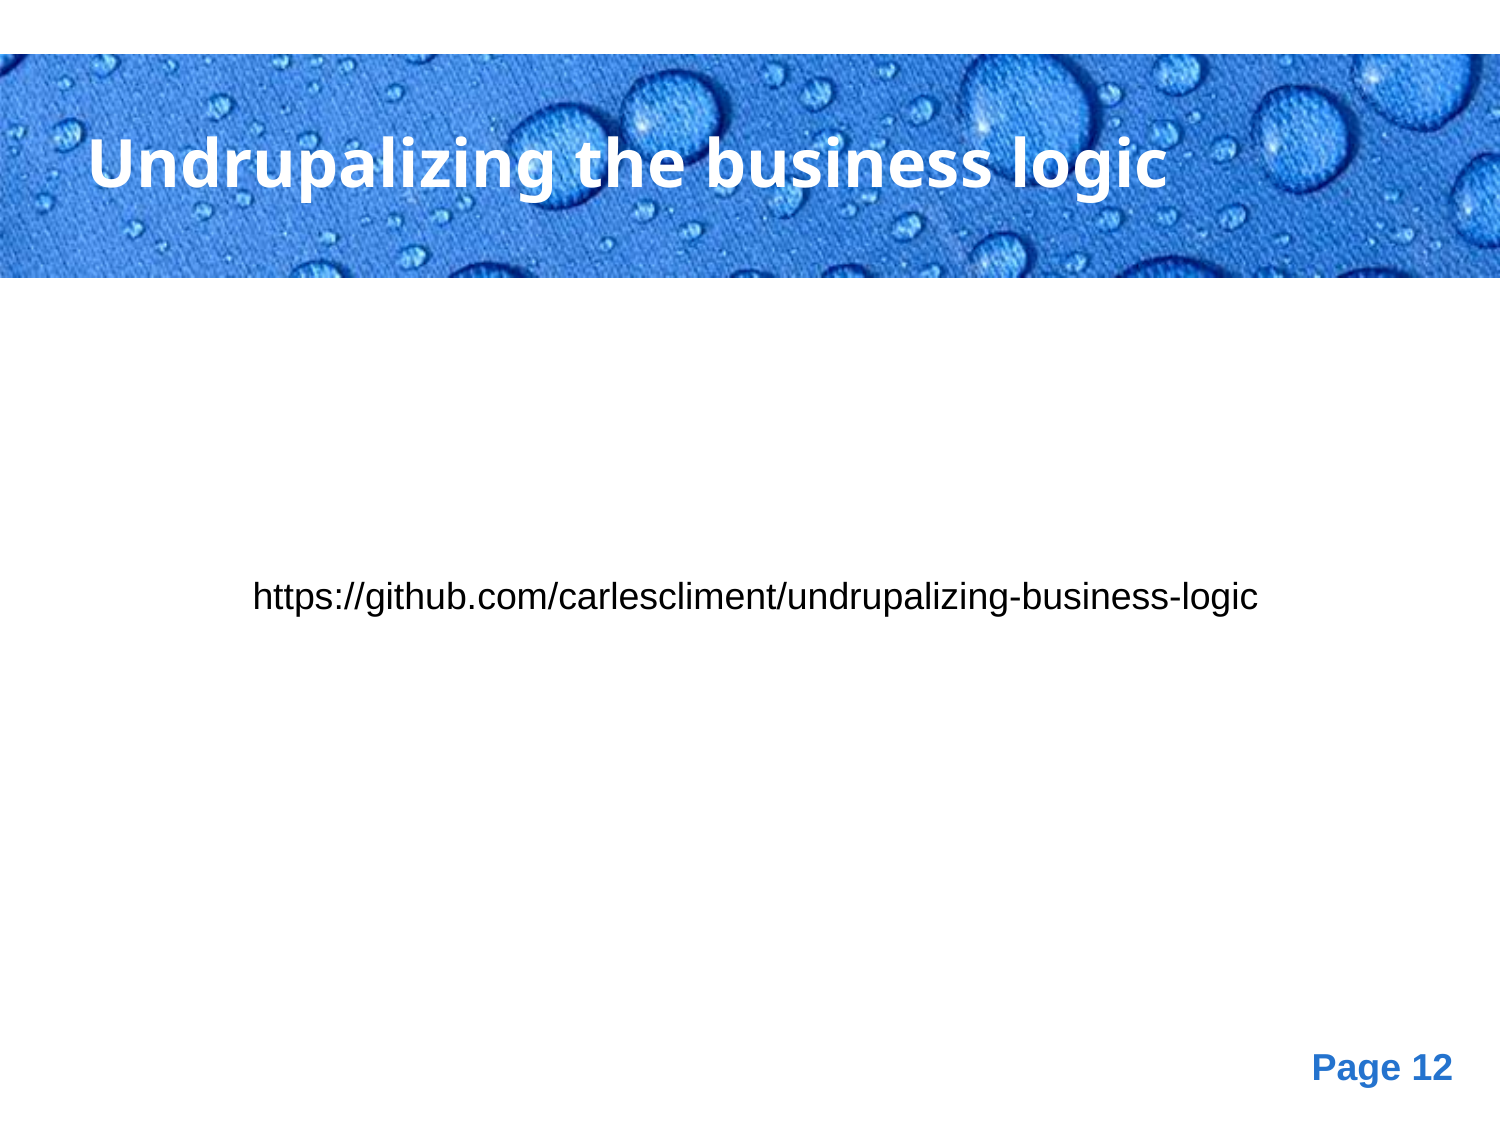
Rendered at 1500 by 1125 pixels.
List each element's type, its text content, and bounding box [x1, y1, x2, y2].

text_box https://github.com/carlescliment/undrupalizing-business-logic [237, 564, 1274, 625]
picture [0, 54, 1500, 278]
text_box Undrupalizing the business logic [71, 112, 1185, 209]
